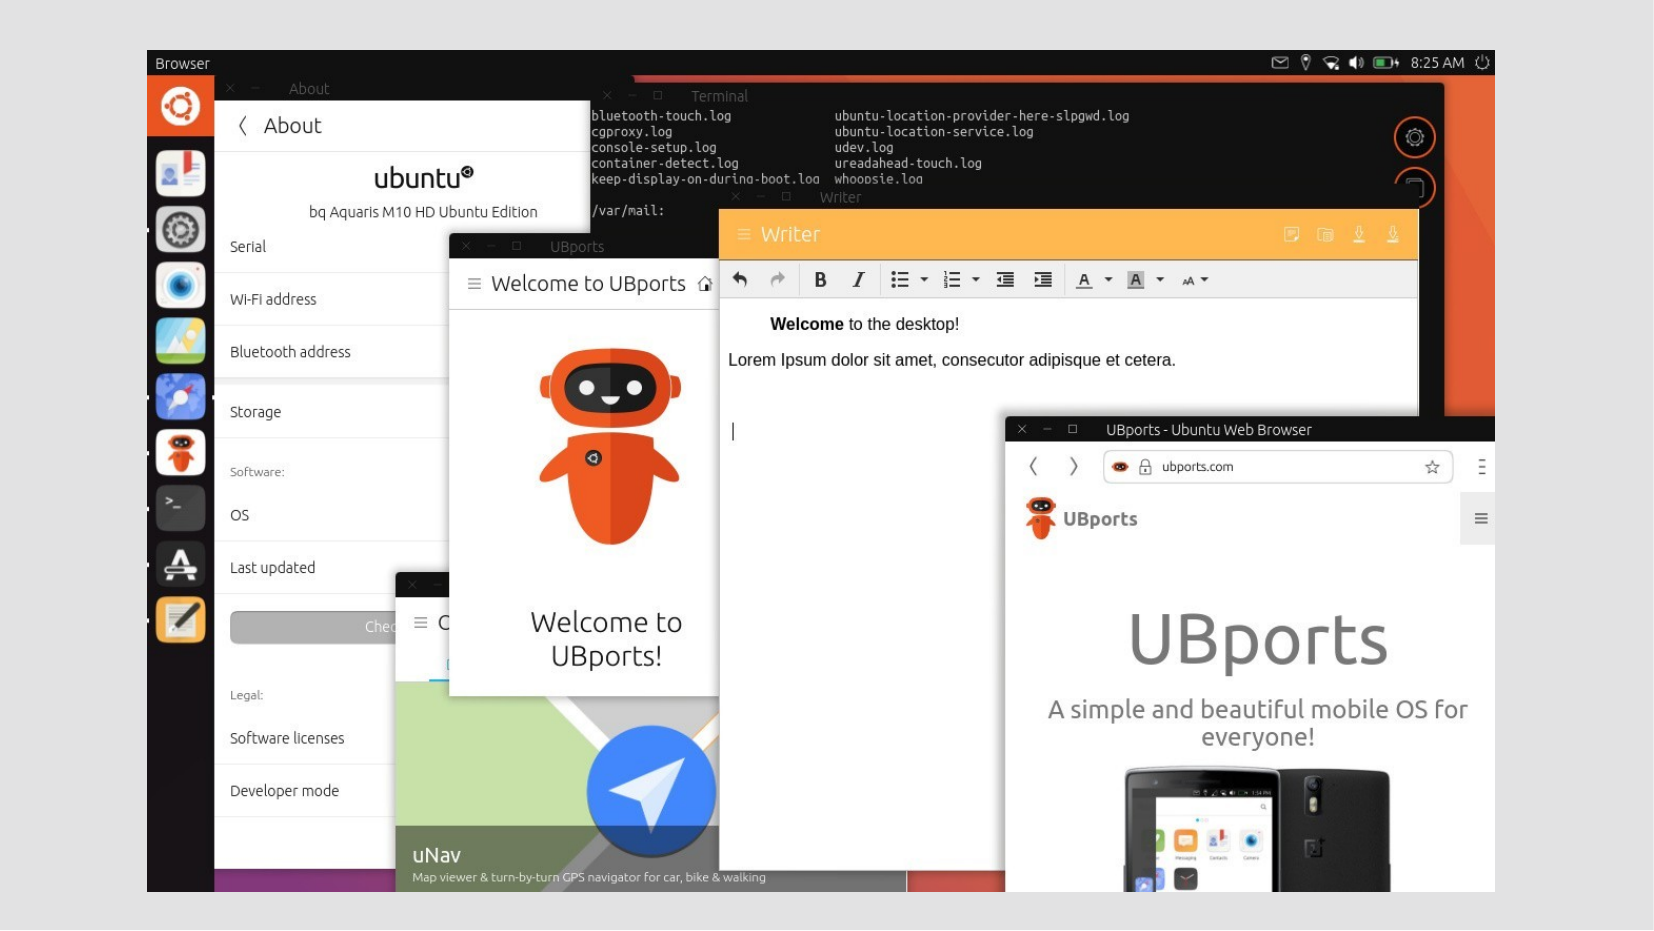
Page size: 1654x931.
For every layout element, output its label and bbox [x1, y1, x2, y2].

picture [147, 50, 1495, 892]
text_box [0, 0, 1654, 931]
